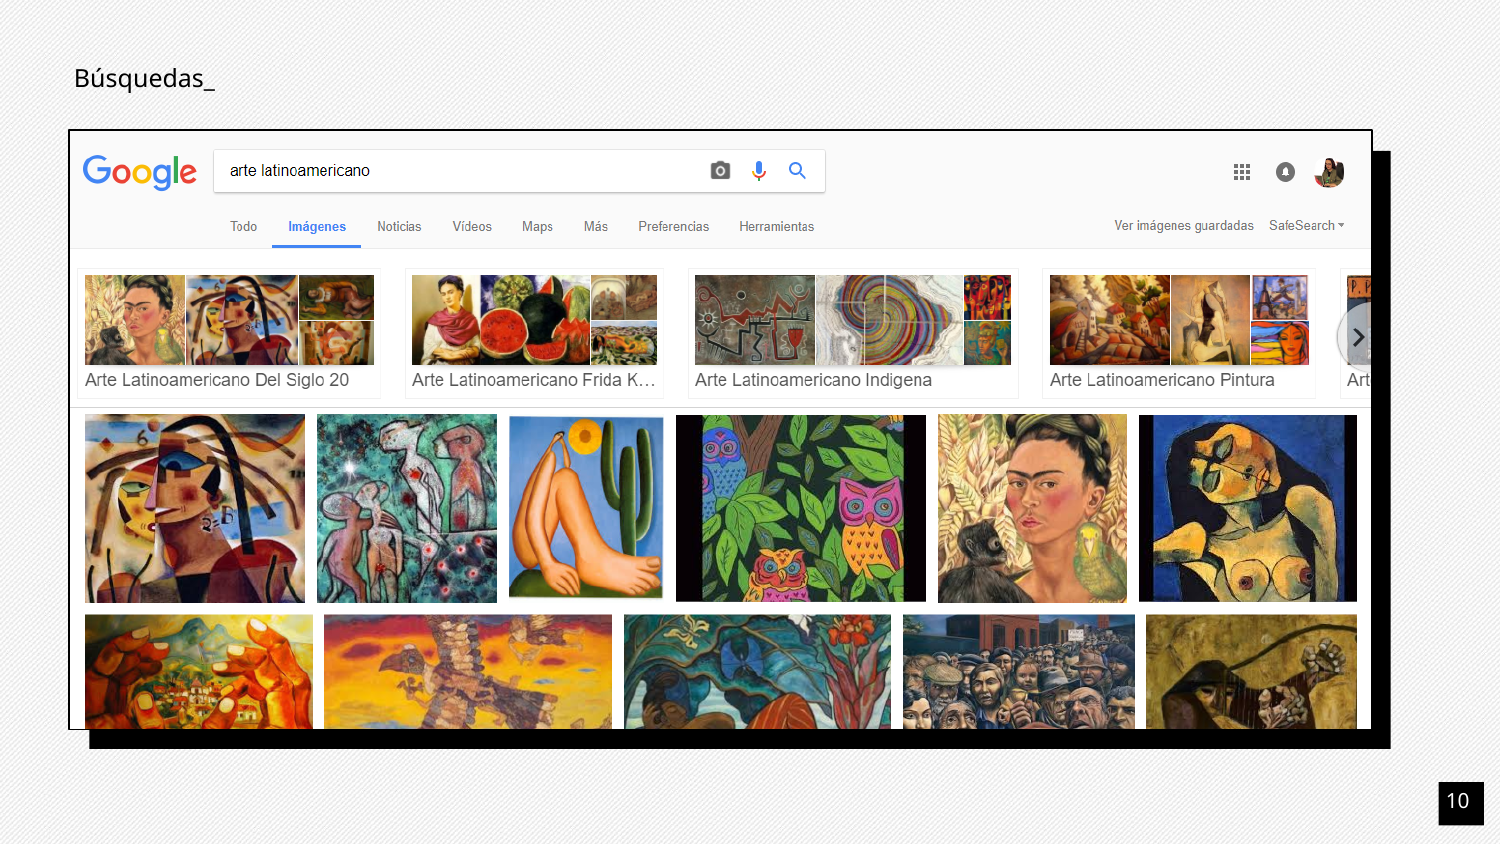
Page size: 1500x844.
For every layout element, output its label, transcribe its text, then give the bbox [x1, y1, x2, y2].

text_box <number> [1394, 769, 1484, 834]
text_box [89, 150, 1391, 749]
text_box Búsquedas_ [59, 47, 465, 99]
picture [0, 0, 1500, 844]
